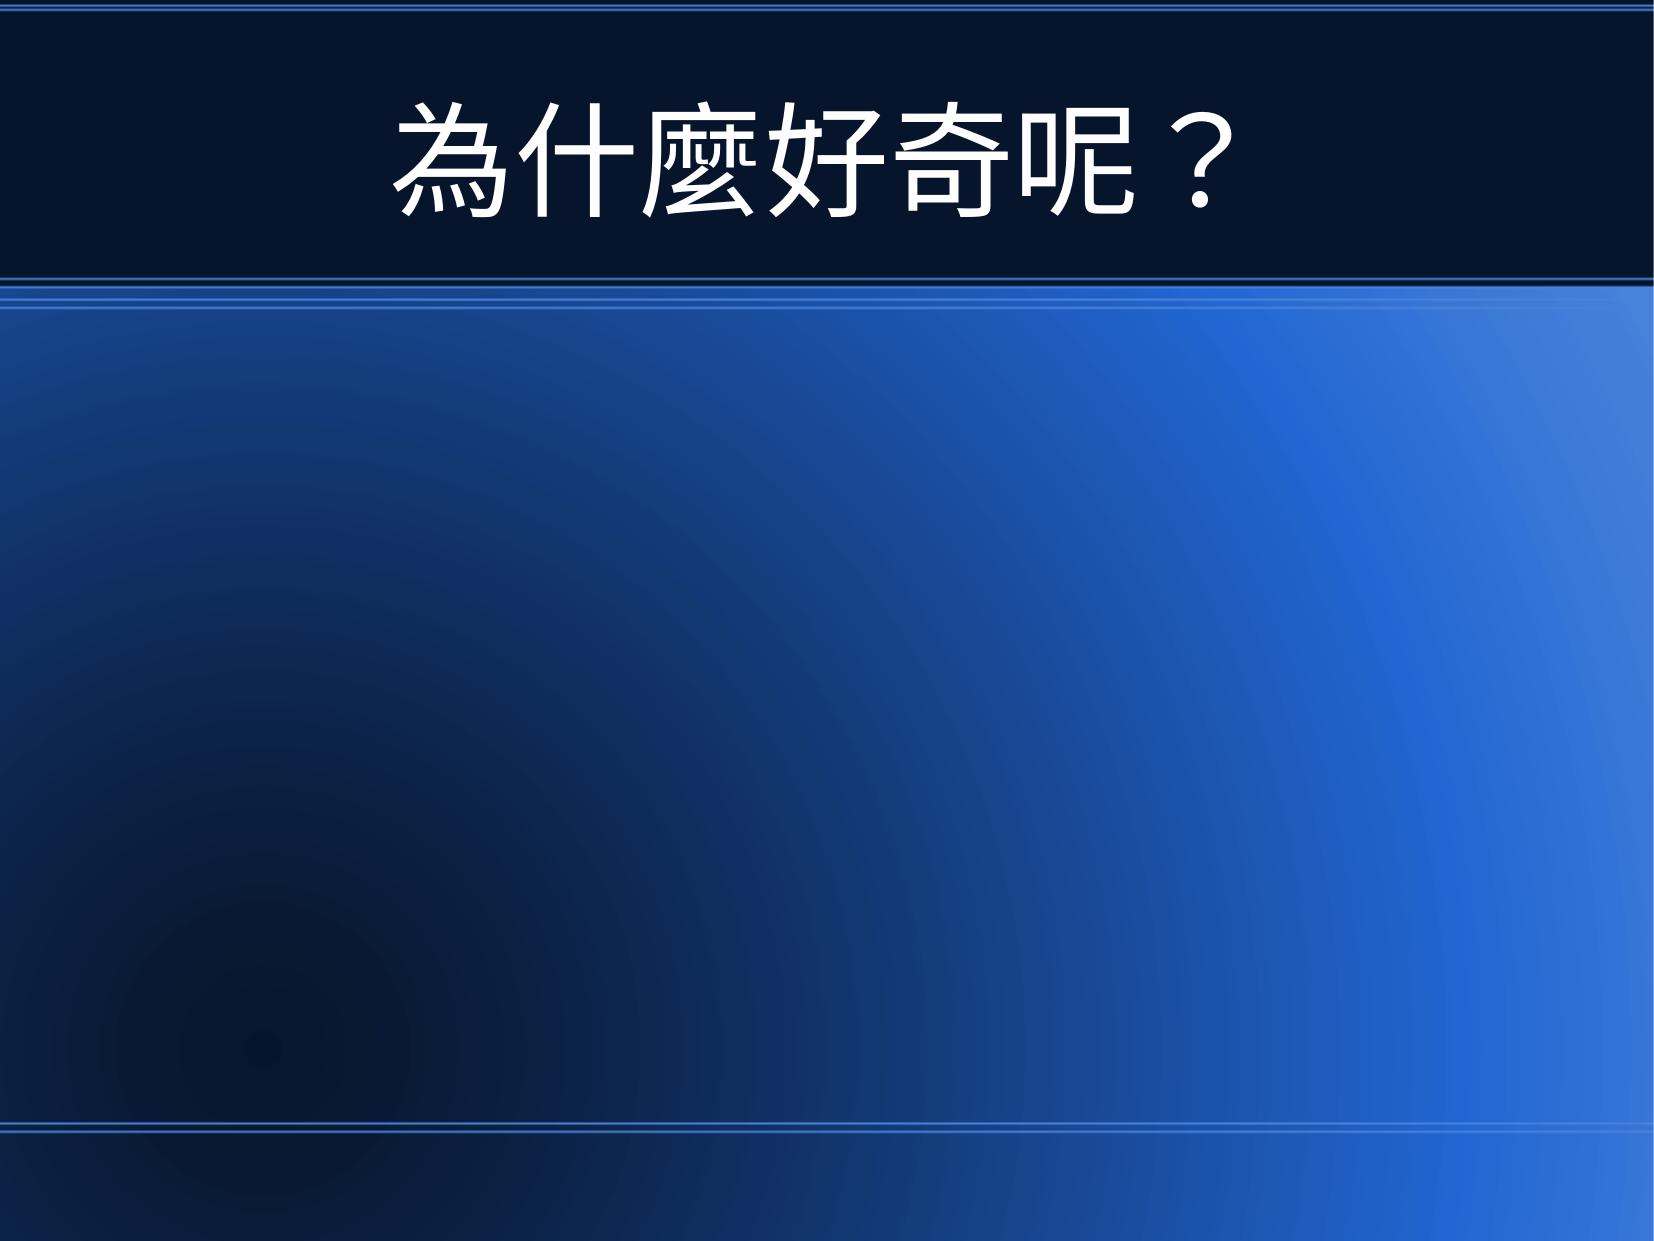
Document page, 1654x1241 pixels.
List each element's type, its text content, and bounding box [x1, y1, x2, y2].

picture [0, 0, 1654, 1241]
title 為什麼好奇呢？ [82, 49, 1571, 257]
